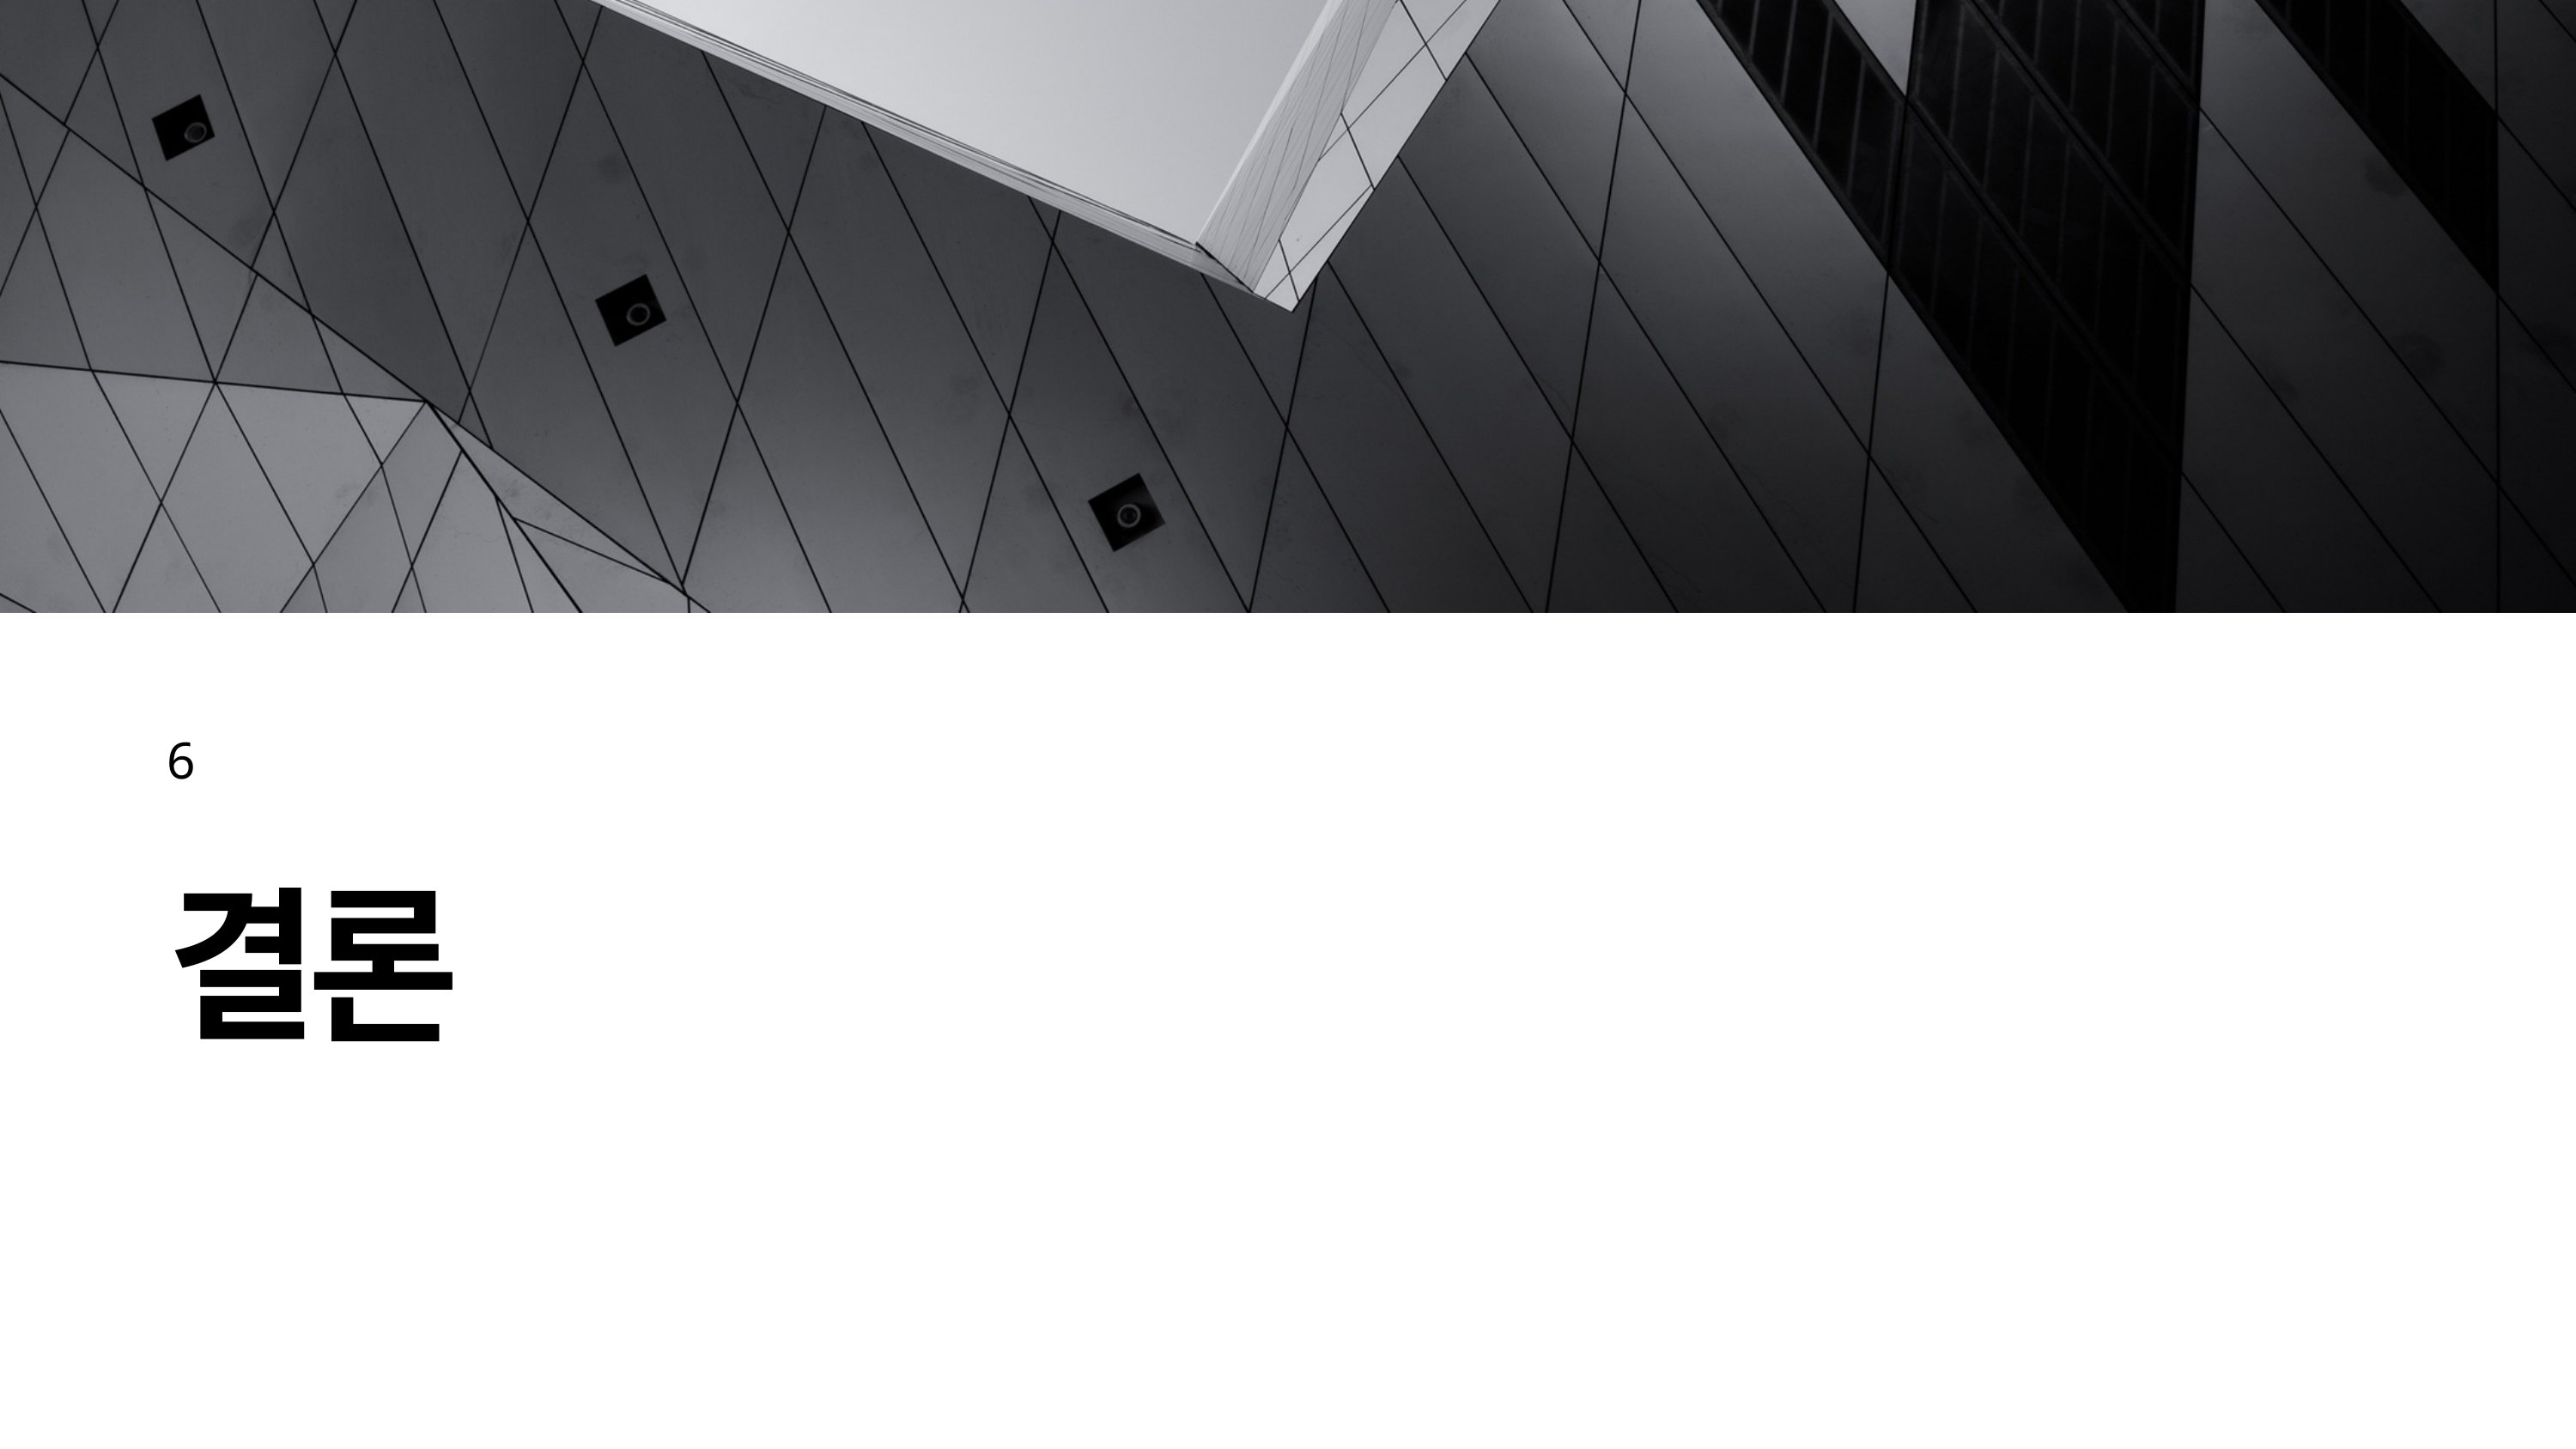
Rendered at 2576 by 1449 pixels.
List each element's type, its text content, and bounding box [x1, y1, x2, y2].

text_box 결론 [167, 886, 1748, 1059]
text_box [0, 0, 2576, 614]
text_box 6 [167, 718, 345, 789]
